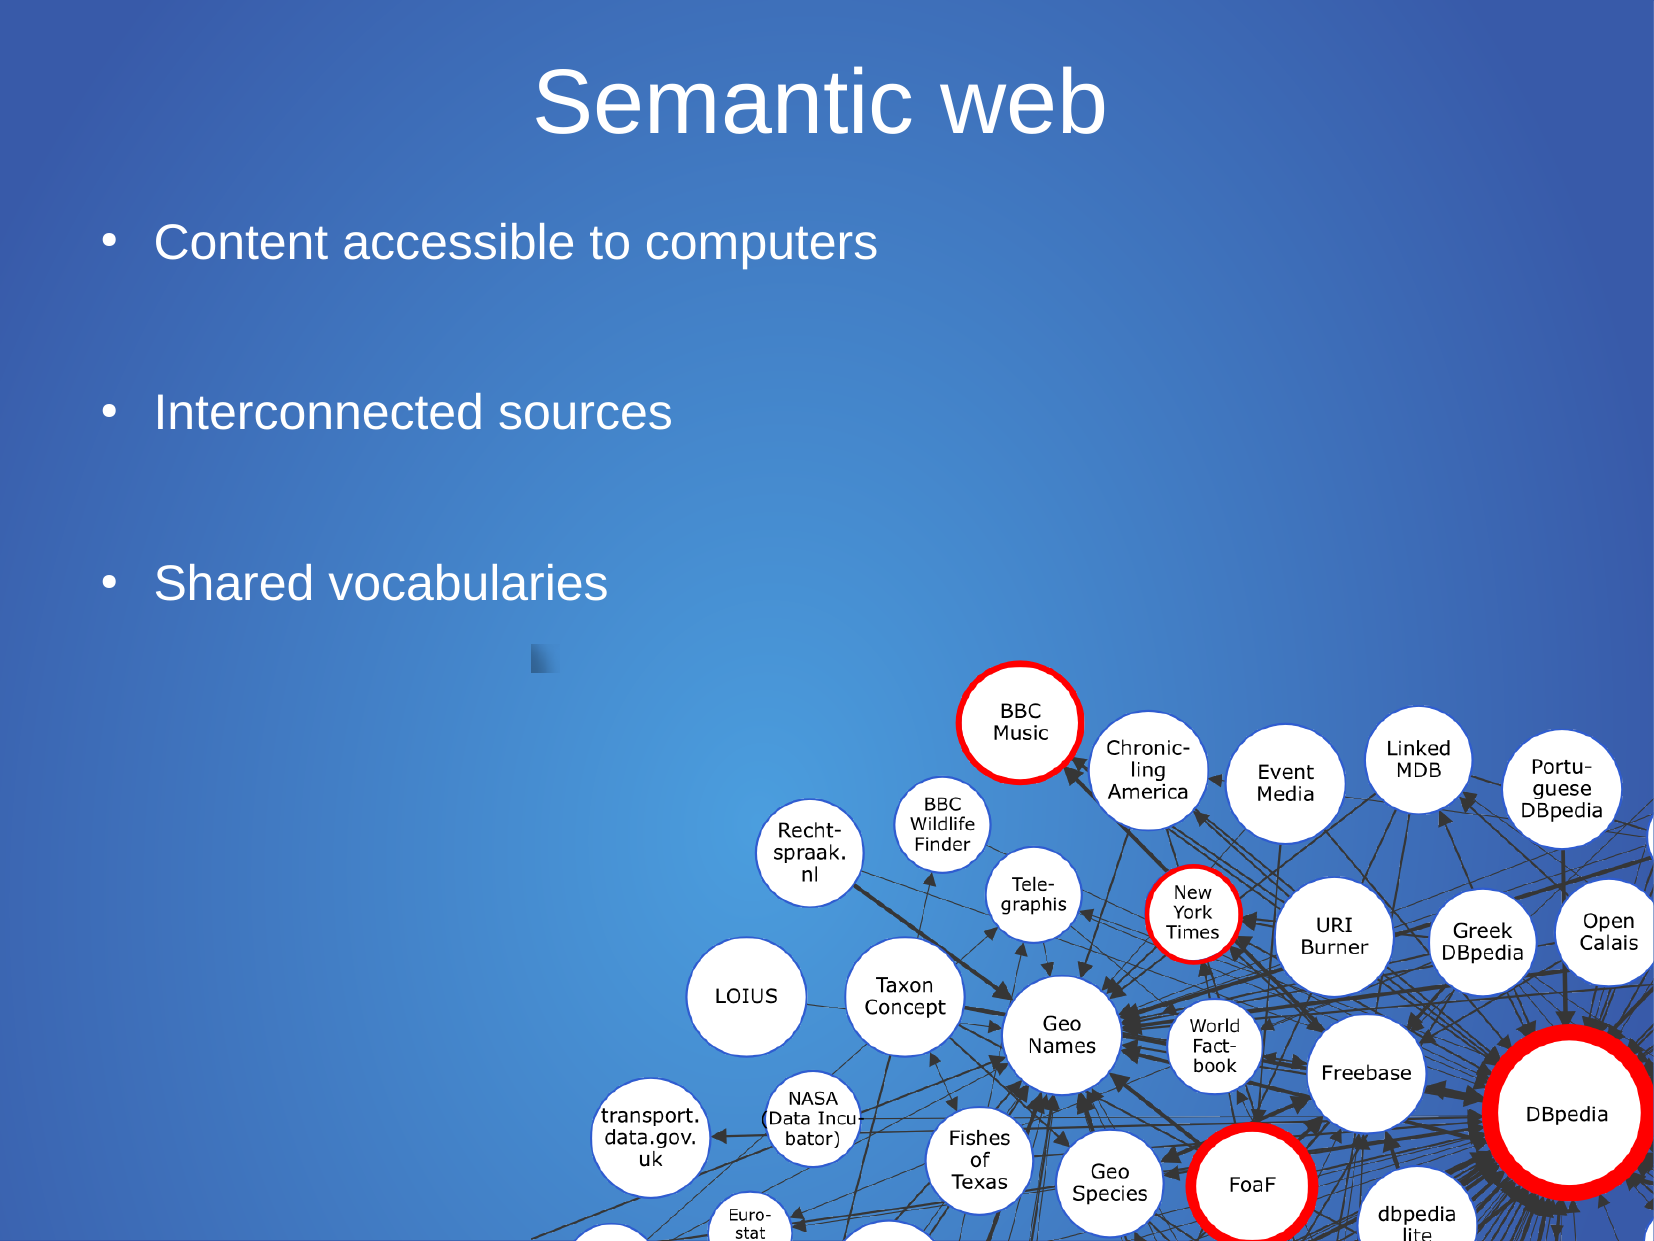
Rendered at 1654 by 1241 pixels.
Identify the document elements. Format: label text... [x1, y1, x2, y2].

list Content accessible to computers Interconnected sources Shared vocabularies [82, 213, 1571, 934]
picture [0, 0, 1654, 1241]
title Semantic web [23, 49, 1619, 154]
